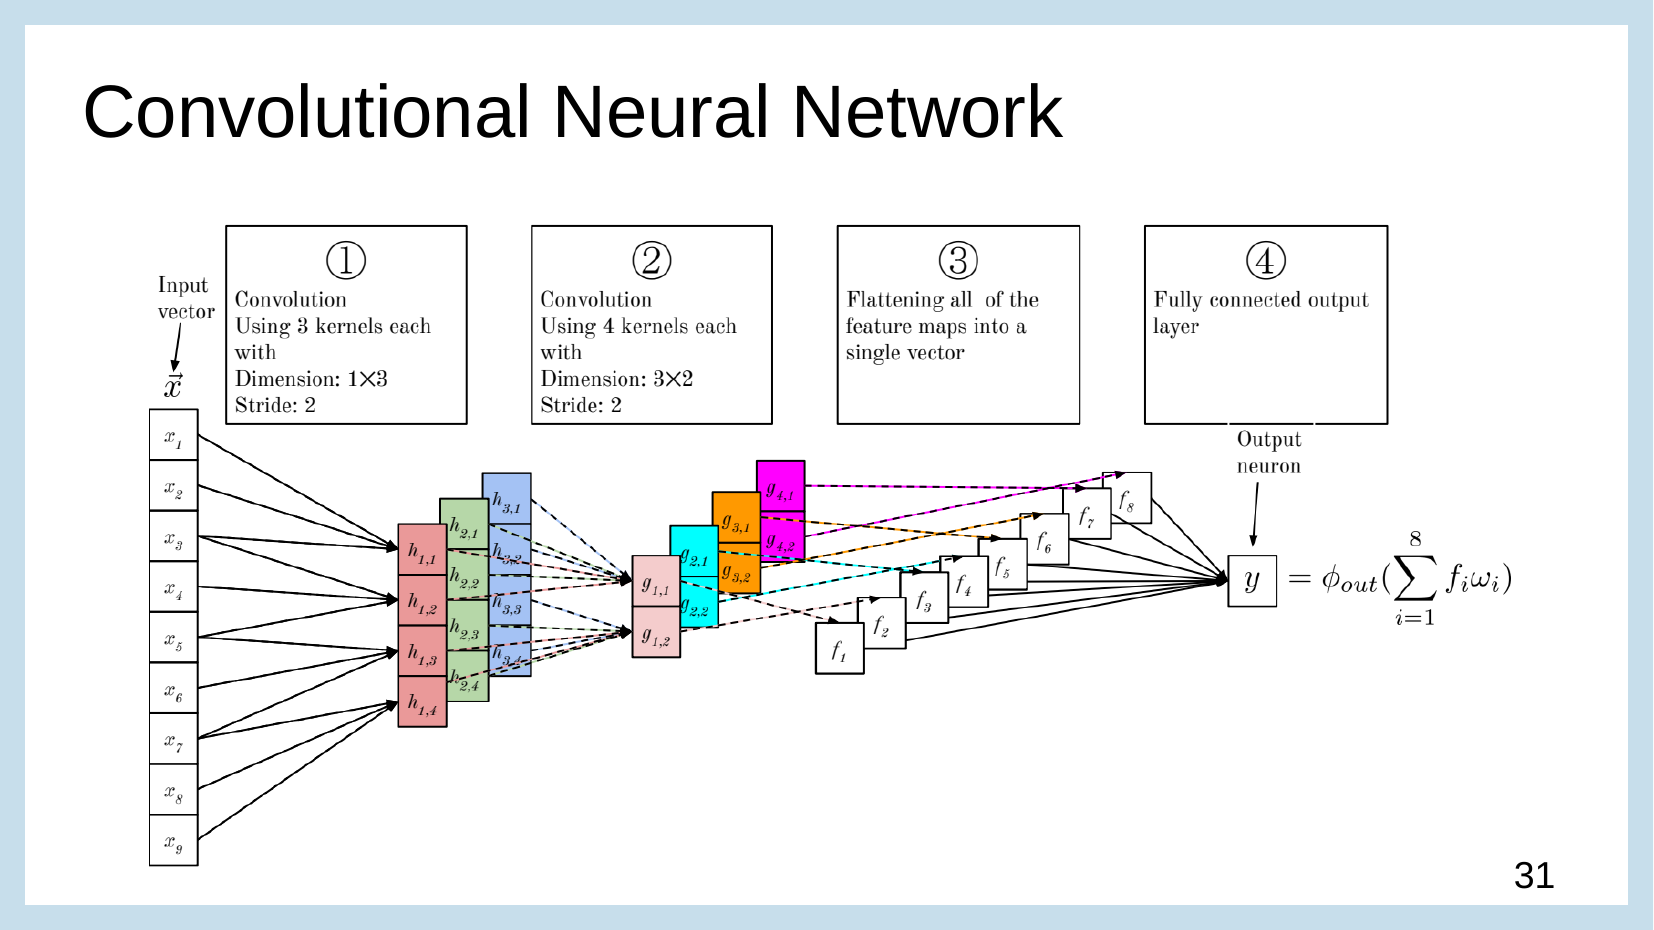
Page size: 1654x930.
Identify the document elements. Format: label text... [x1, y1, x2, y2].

title Convolutional Neural Network [82, 29, 1234, 196]
picture [149, 224, 1514, 867]
